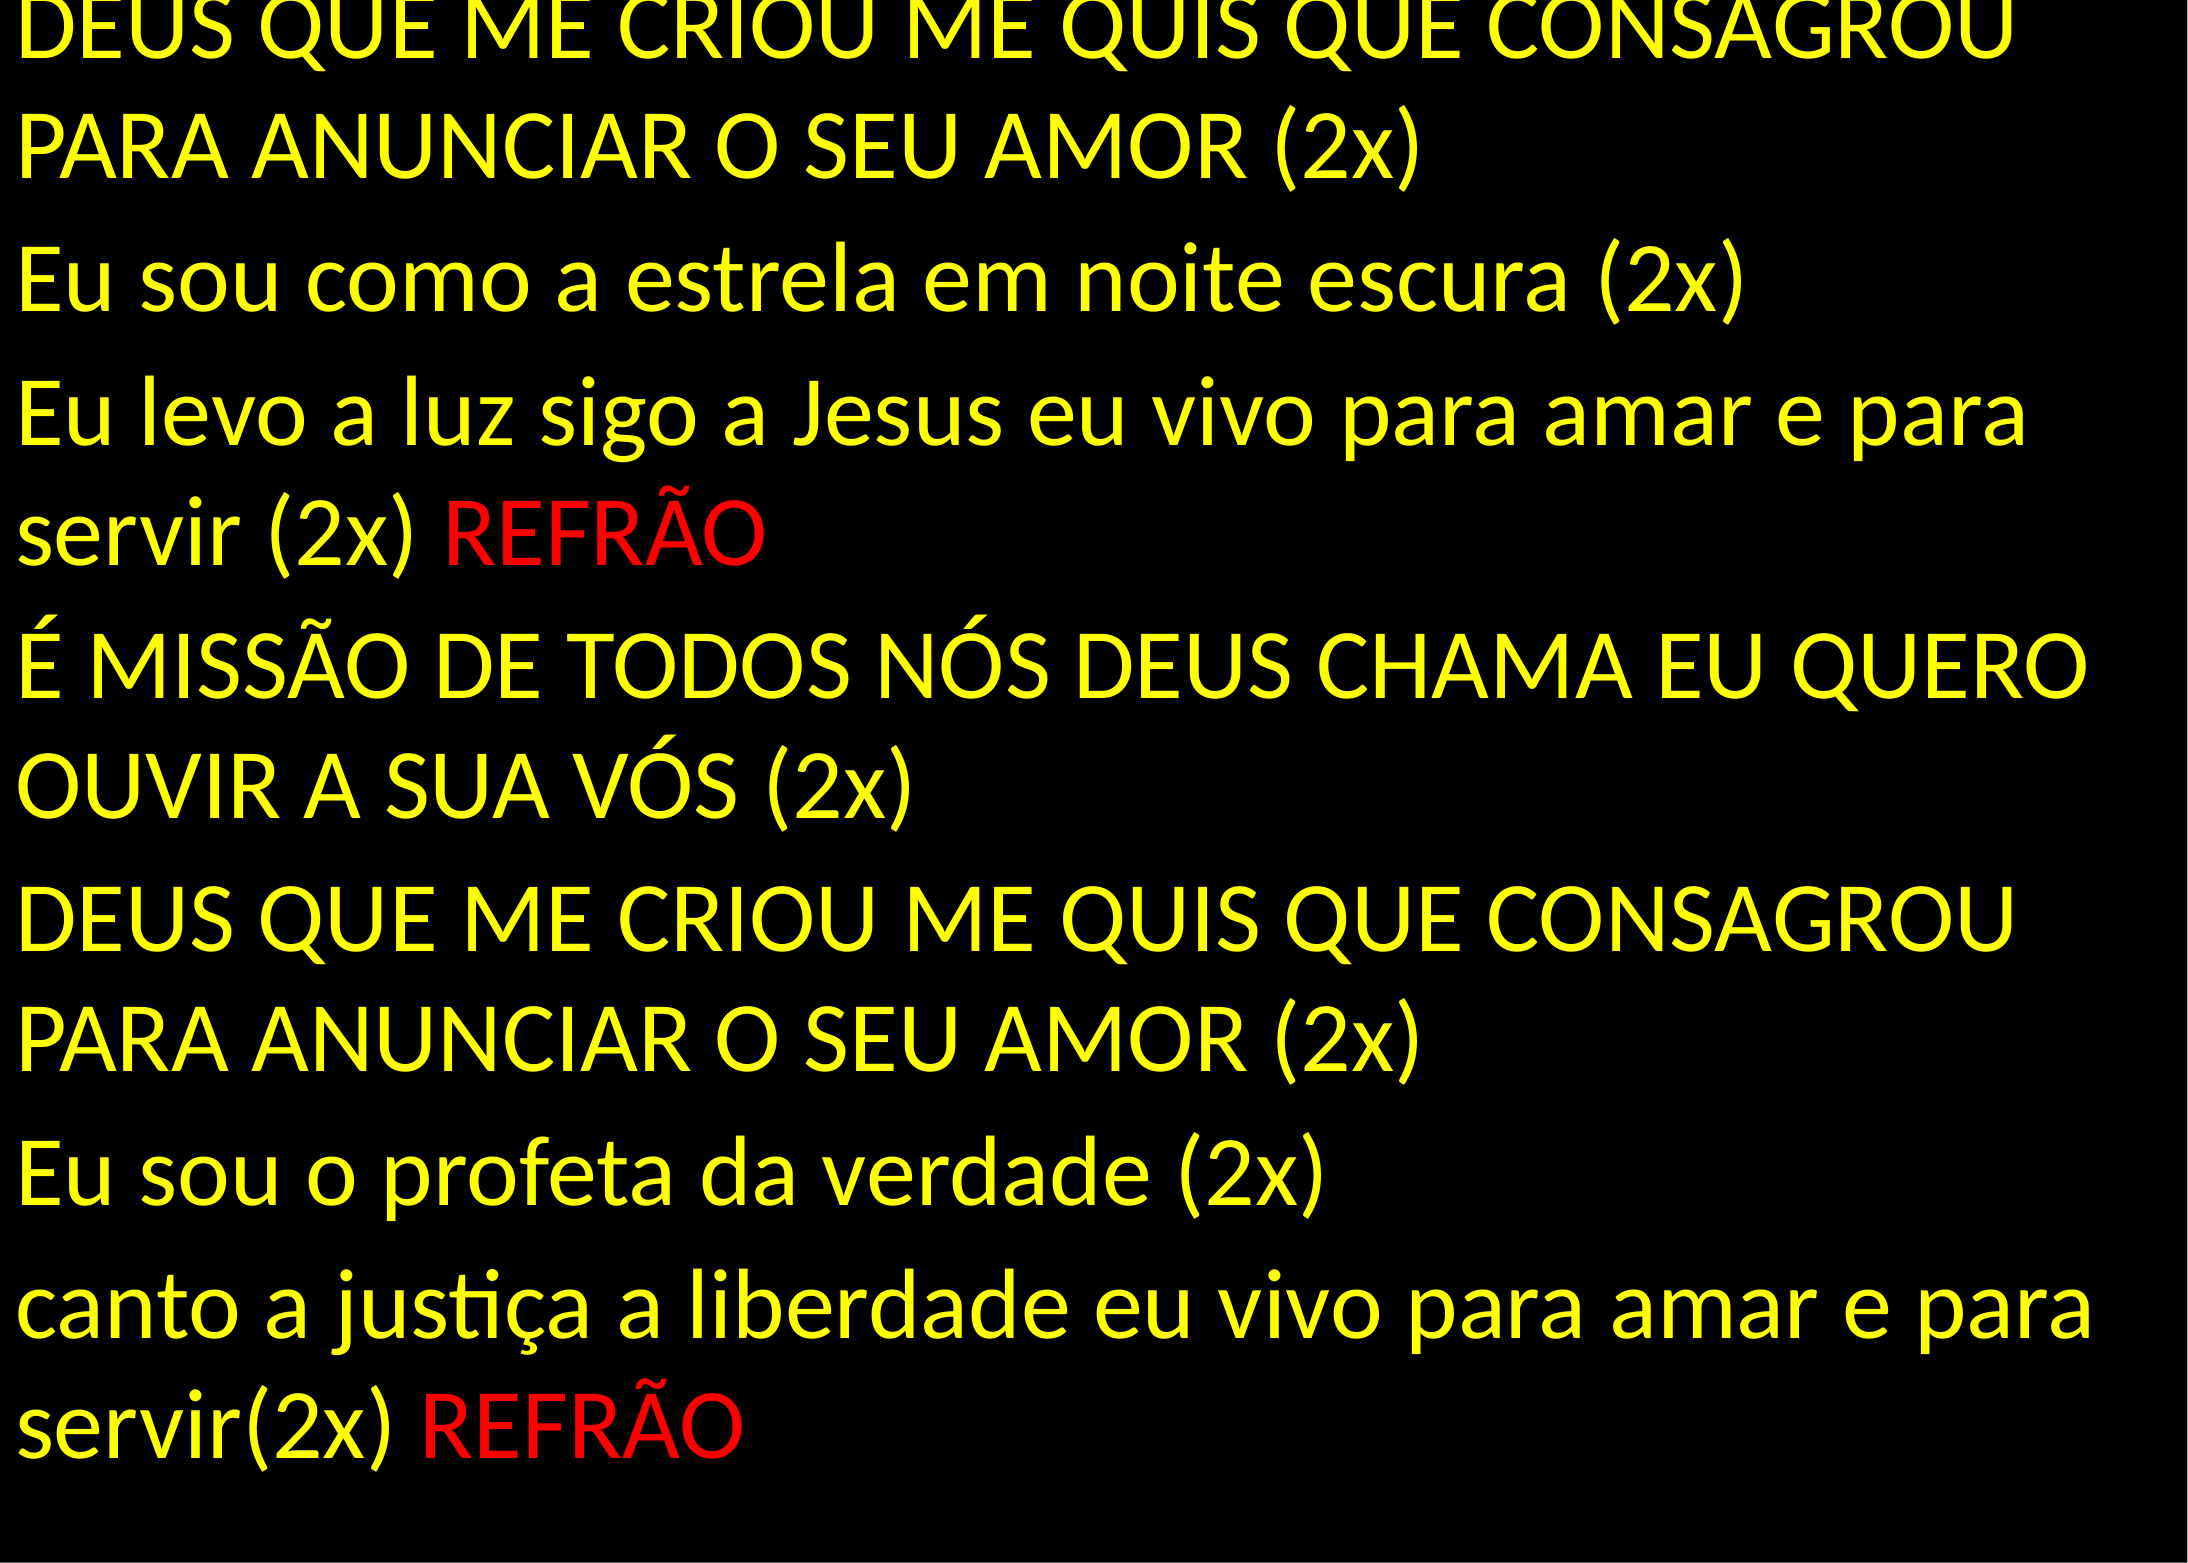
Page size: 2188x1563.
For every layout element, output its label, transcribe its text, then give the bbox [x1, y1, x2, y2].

subtitle DEUS QUE ME CRIOU ME QUIS QUE CONSAGROU PARA ANUNCIAR O SEU AMOR (2x) Eu sou como a estrela em noite escura (2x) Eu levo a luz sigo a Jesus eu vivo para amar e para servir (2x) REFRÃO É MISSÃO DE TODOS NÓS DEUS CHAMA EU QUERO OUVIR A SUA VÓS (2x) DEUS QUE ME CRIOU ME QUIS QUE CONSAGROU PARA ANUNCIAR O SEU AMOR (2x) Eu sou o profeta da verdade (2x) canto a justiça a liberdade eu vivo para amar e para servir(2x) REFRÃO [0, 0, 2188, 1563]
